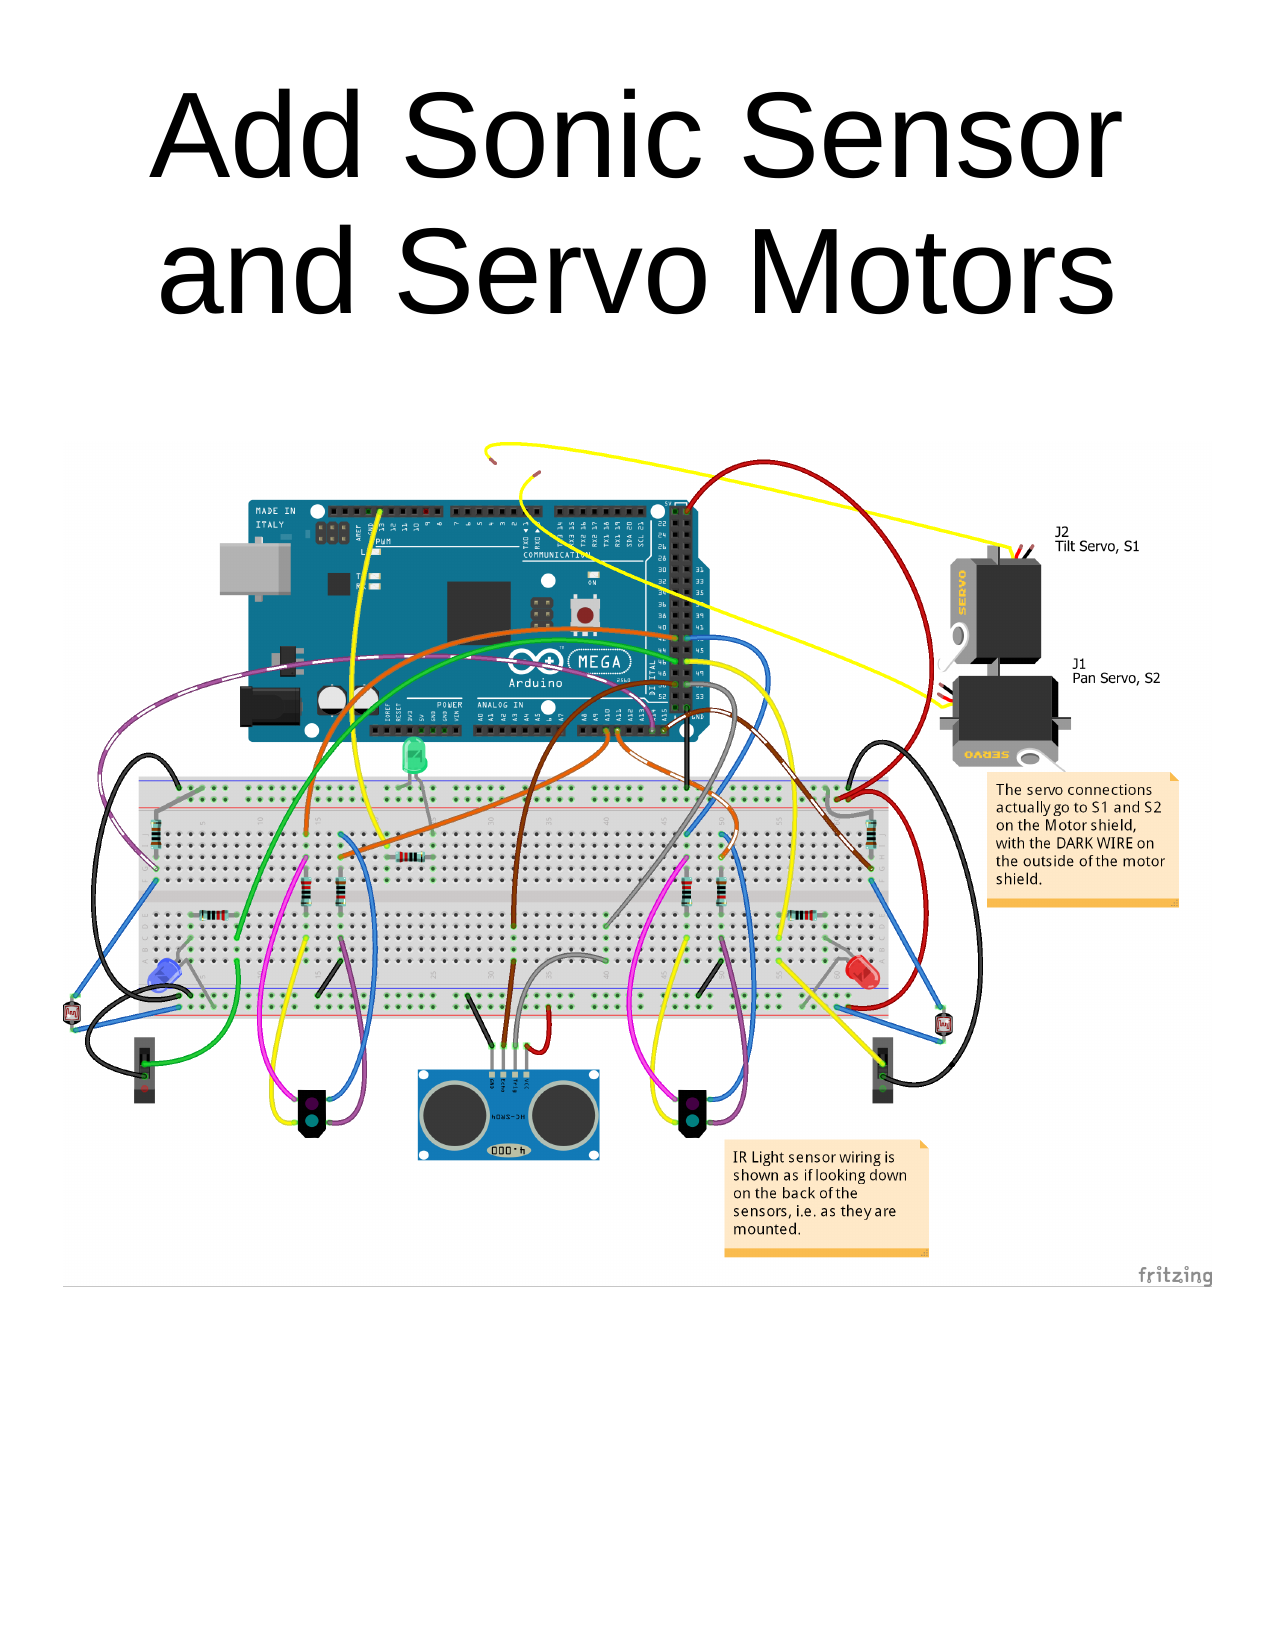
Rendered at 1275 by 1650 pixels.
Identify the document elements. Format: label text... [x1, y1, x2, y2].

picture [63, 441, 1212, 1288]
title Add Sonic Sensor and Servo Motors [63, 65, 1212, 342]
